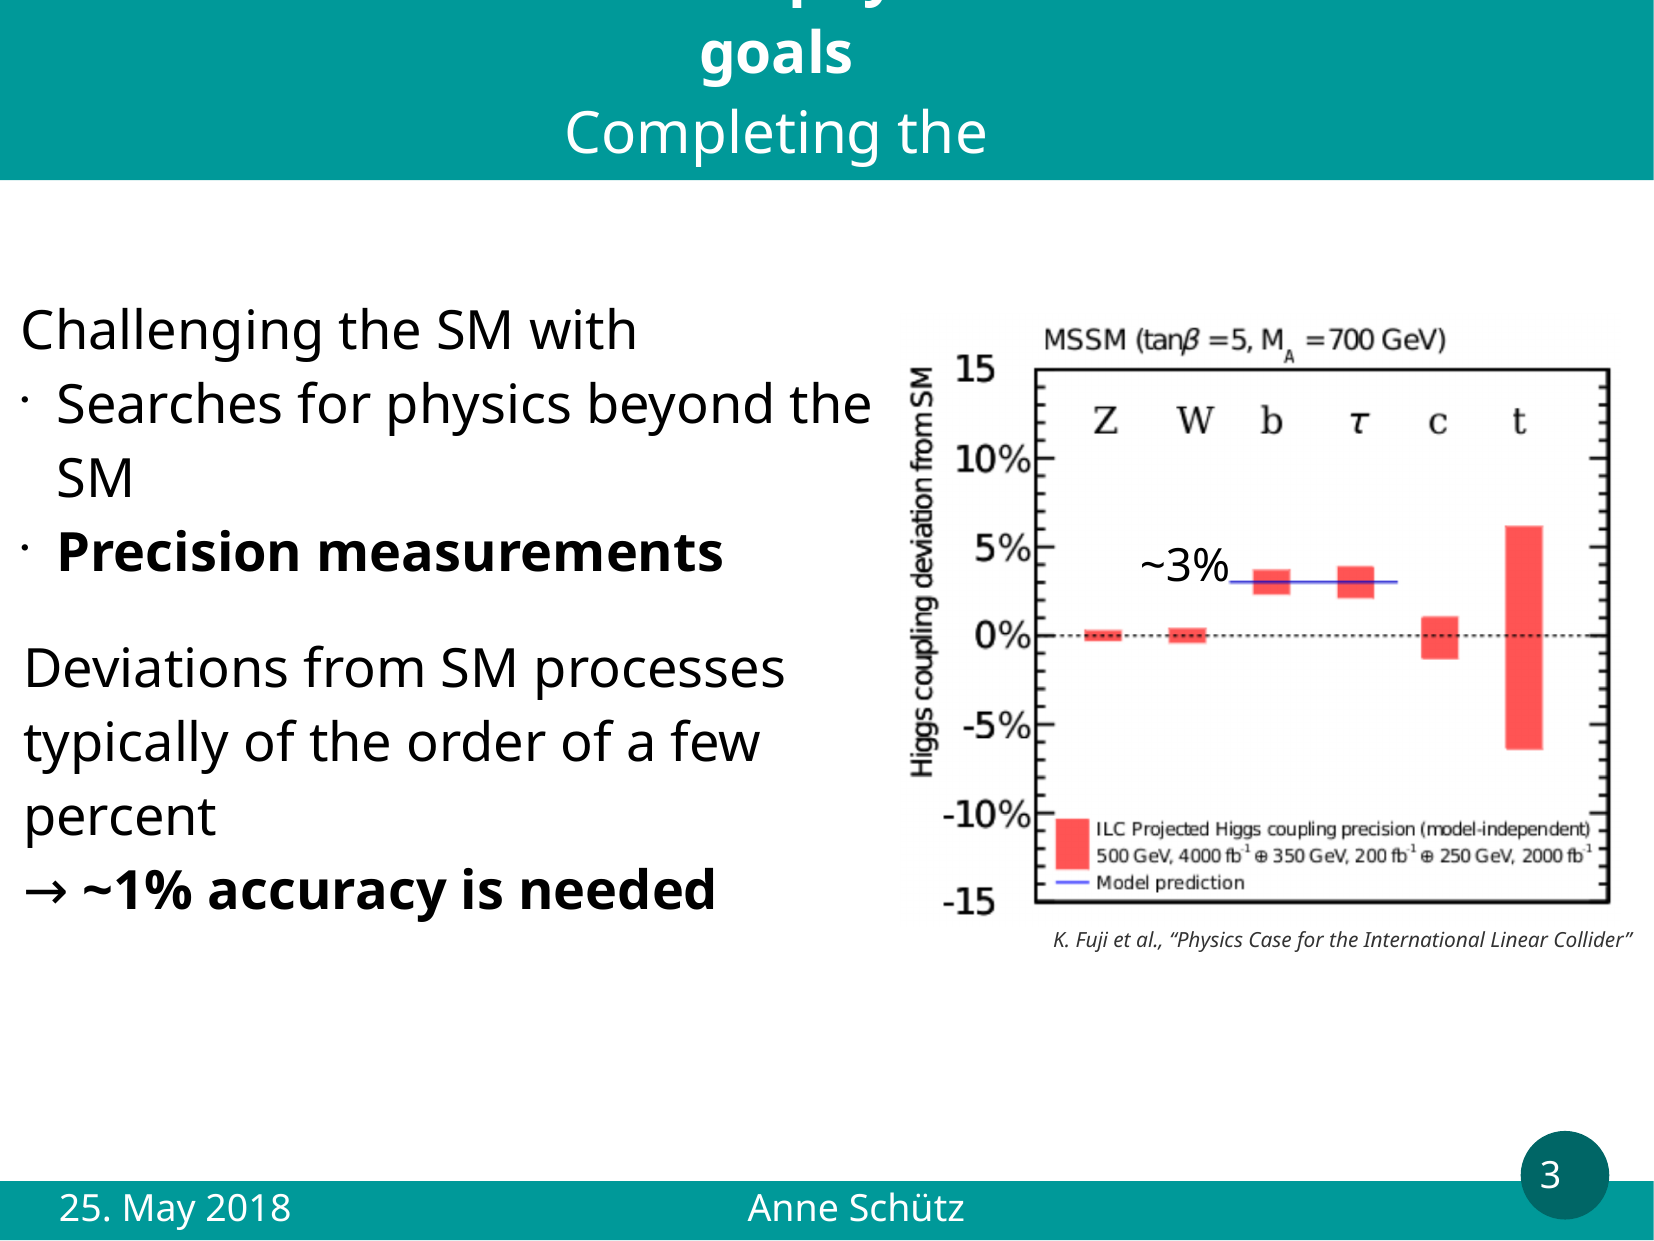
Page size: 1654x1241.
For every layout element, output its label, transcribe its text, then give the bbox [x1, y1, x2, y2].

title Particle physics goals Completing the picture [550, 7, 1104, 175]
text_box Challenging the SM with Searches for physics beyond the SM Precision measurements [20, 321, 891, 557]
text_box ~3% [1125, 525, 1261, 606]
text_box K. Fuji et al., “Physics Case for the International Linear Collider” [941, 918, 1647, 981]
picture [900, 313, 1621, 927]
text_box Deviations from SM processes typically of the order of a few percent → ~1% accuracy is needed [23, 660, 886, 896]
